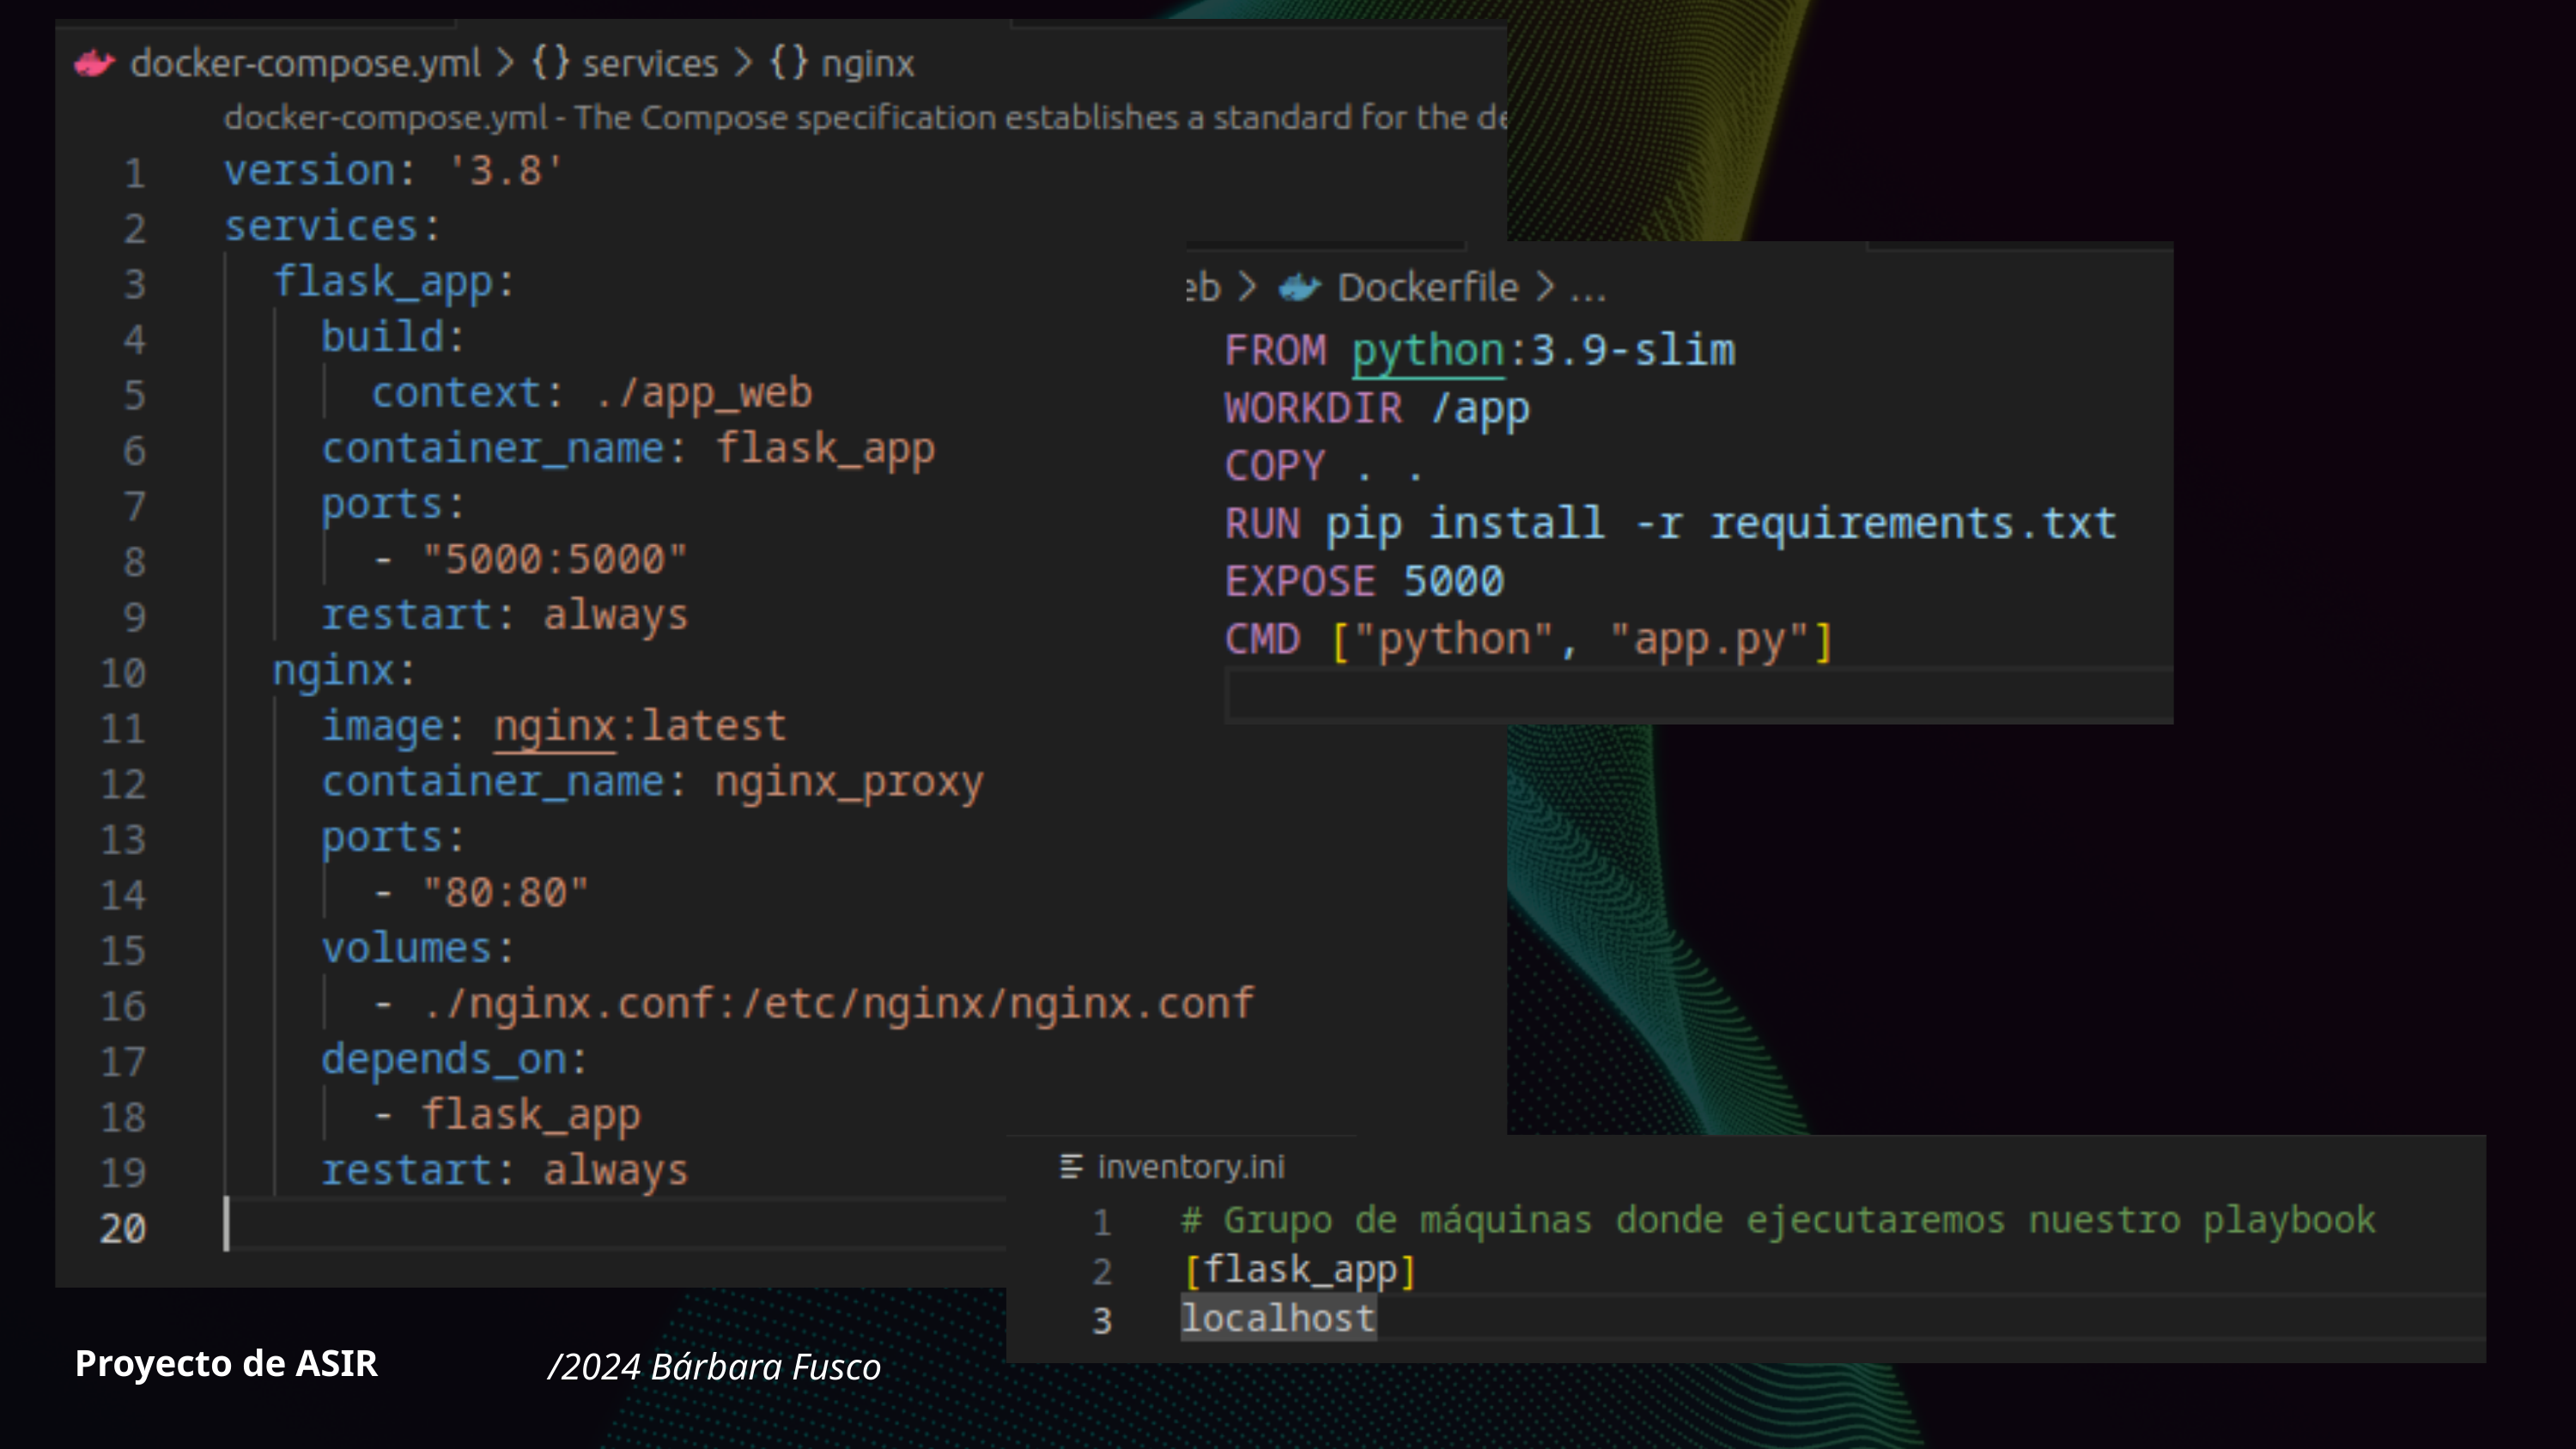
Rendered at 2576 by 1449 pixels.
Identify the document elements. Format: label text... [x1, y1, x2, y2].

text_box [0, 0, 2576, 1449]
text_box /2024 Bárbara Fusco [548, 1347, 1117, 1388]
text_box Proyecto de ASIR [74, 1344, 643, 1385]
